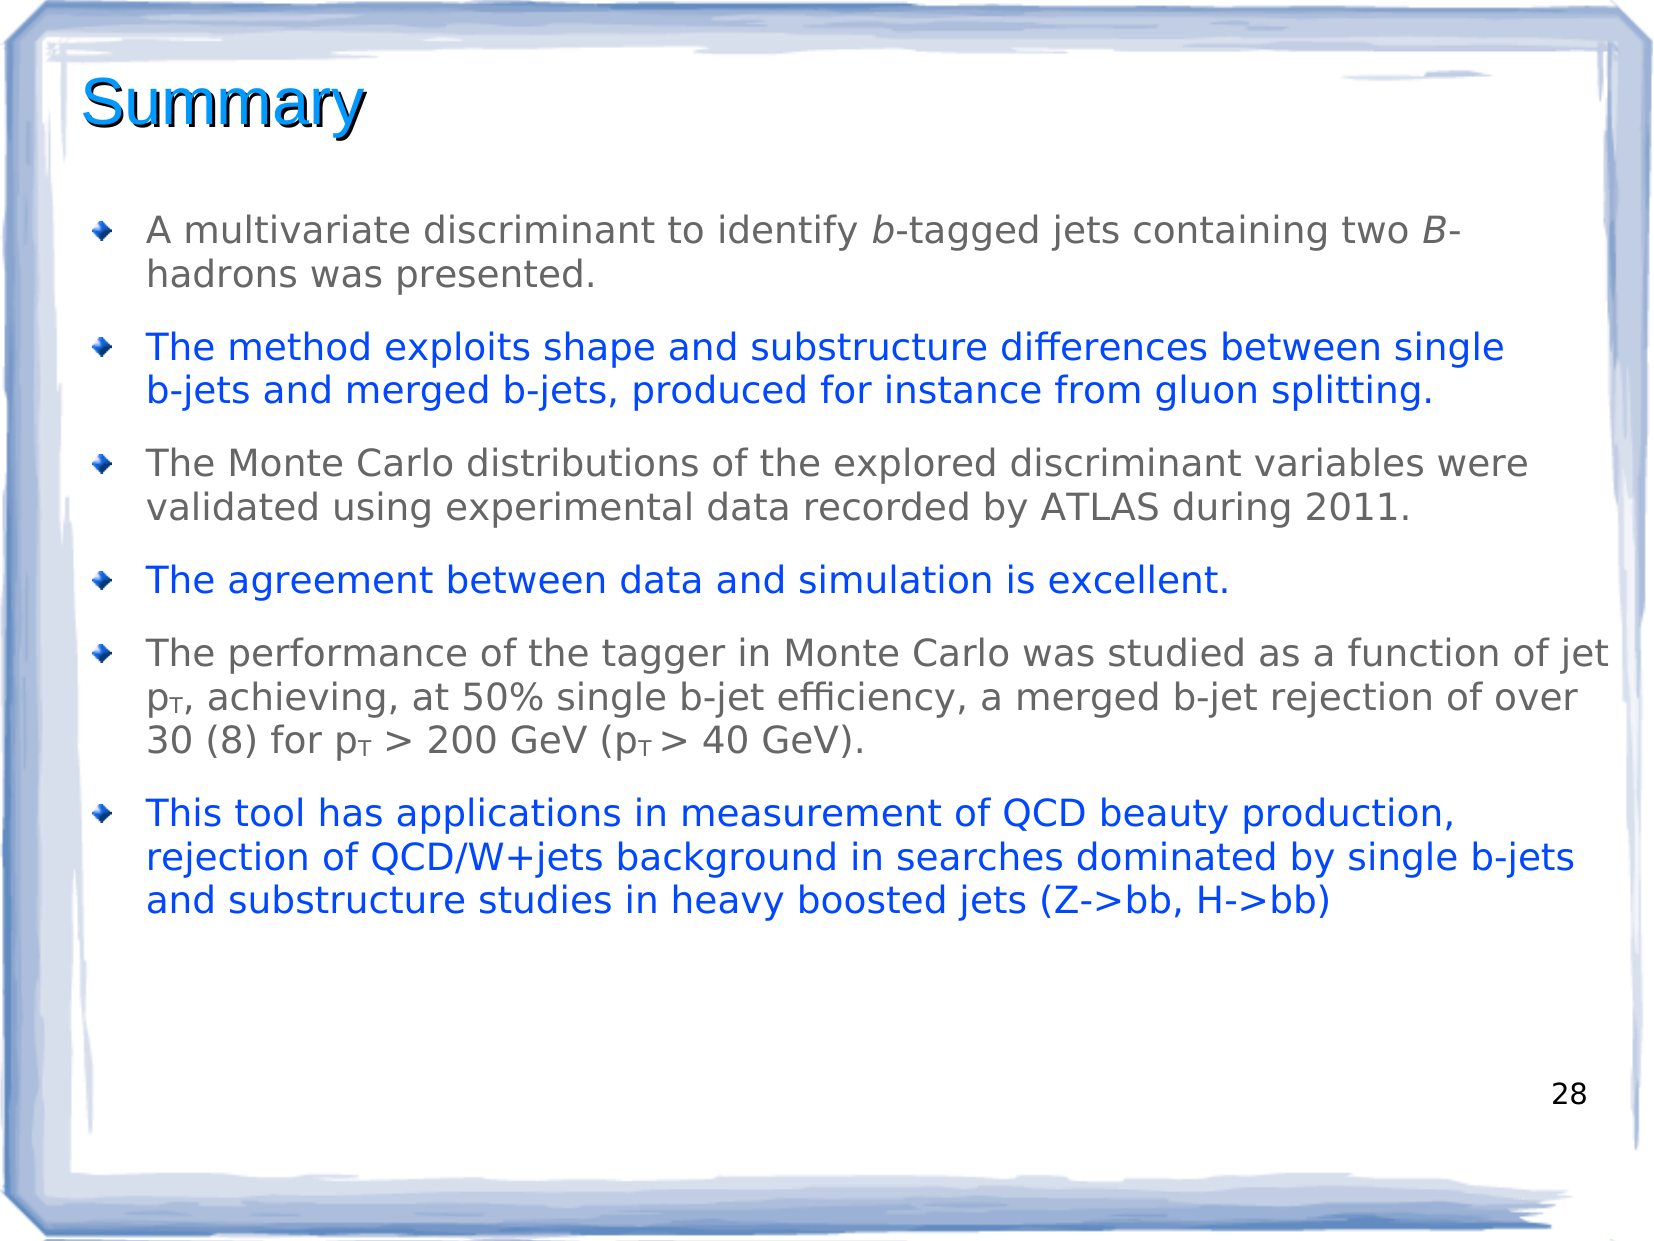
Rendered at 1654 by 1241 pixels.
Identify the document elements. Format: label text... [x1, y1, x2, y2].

title Summary [61, 49, 1410, 154]
list A multivariate discriminant to identify b-tagged jets containing two B-hadrons was presented. The method exploits shape and substructure differences between single b-jets and merged b-jets, produced for instance from gluon splitting. The Monte Carlo distributions of the explored discriminant variables were validated using experimental data recorded by ATLAS during 2011. The agreement between data and simulation is excellent. The performance of the tagger in Monte Carlo was studied as a function of jet pT, achieving, at 50% single b-jet efficiency, a merged b-jet rejection of over 30 (8) for pT > 200 GeV (pT > 40 GeV). This tool has applications in measurement of QCD beauty production, rejection of QCD/W+jets background in searches dominated by single b-jets and substructure studies in heavy boosted jets (Z->bb, H->bb) [75, 209, 1613, 947]
picture [0, 0, 1654, 1241]
